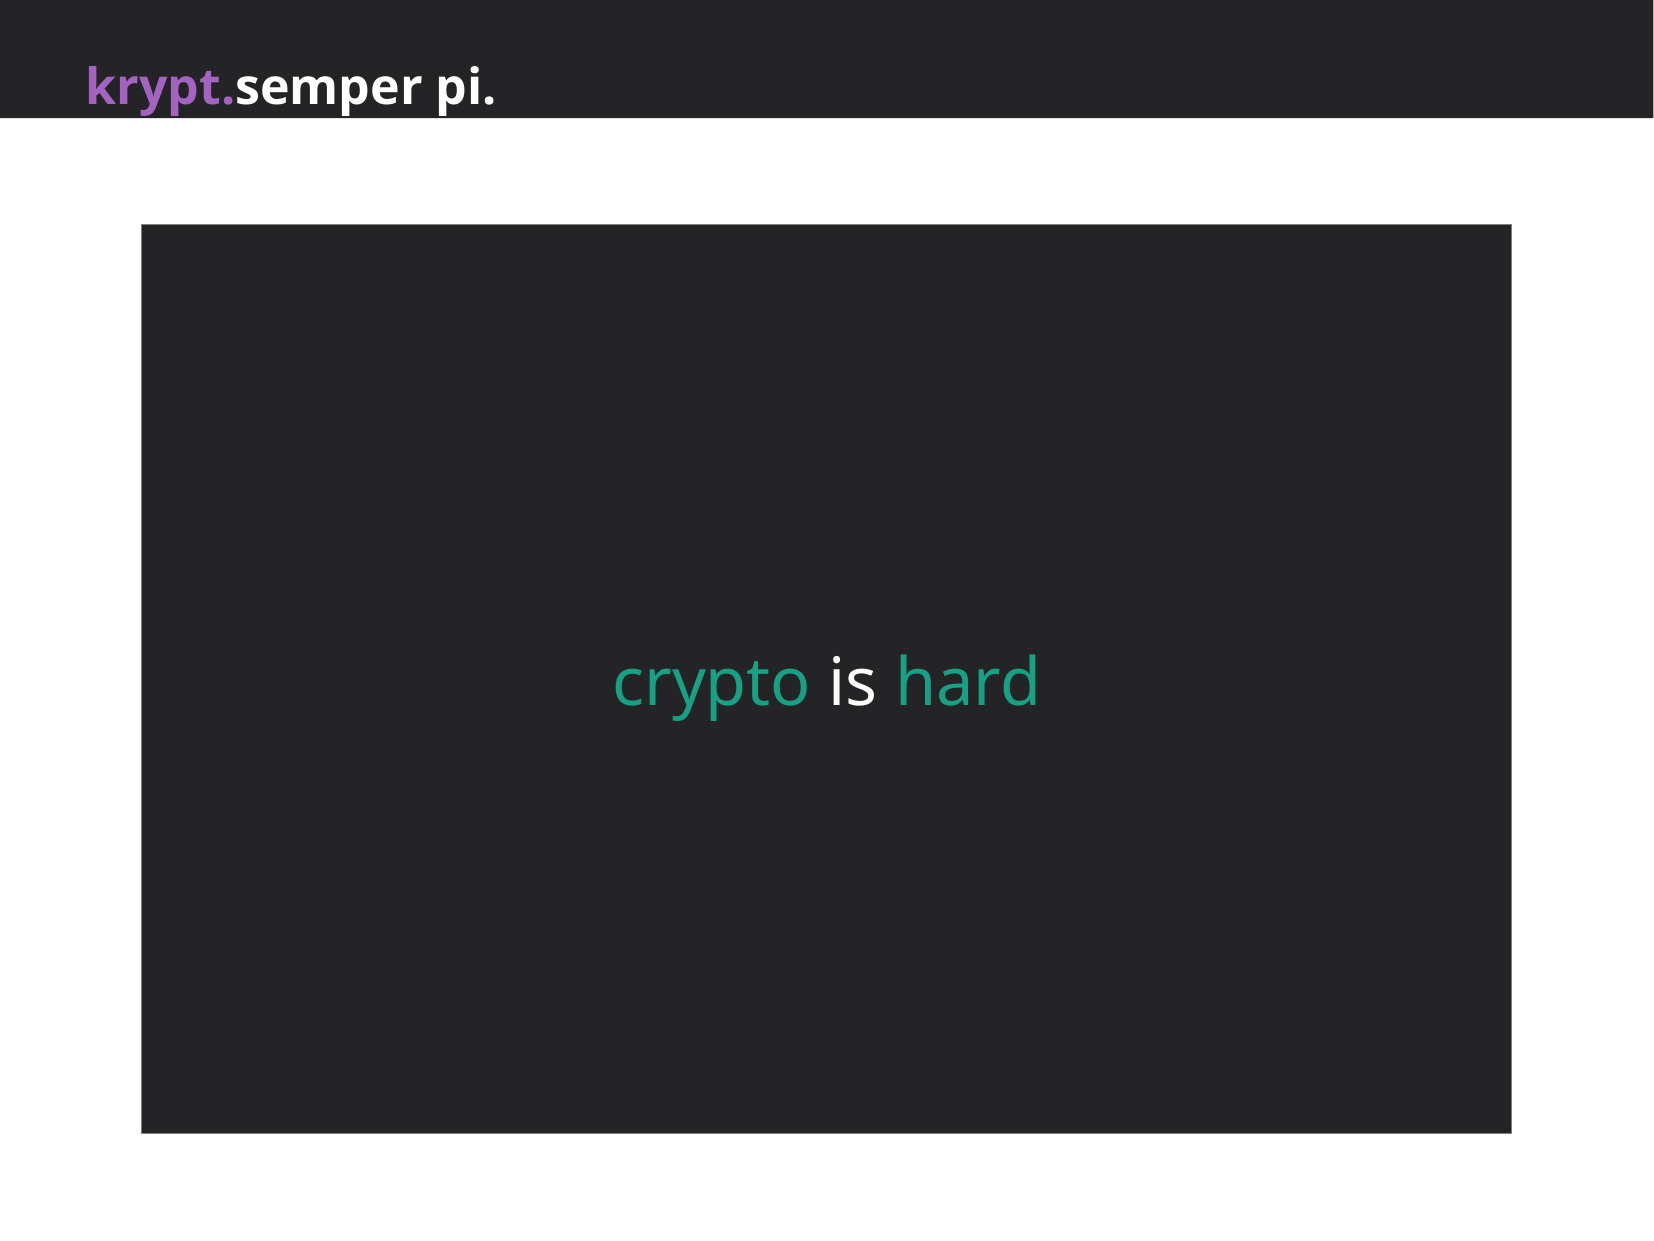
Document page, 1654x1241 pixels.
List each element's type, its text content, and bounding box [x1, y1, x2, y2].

text_box [165, 531, 1441, 1087]
text_box [0, 0, 1654, 119]
text_box crypto is hard [141, 224, 1512, 1134]
text_box krypt.semper pi. [70, 43, 544, 119]
